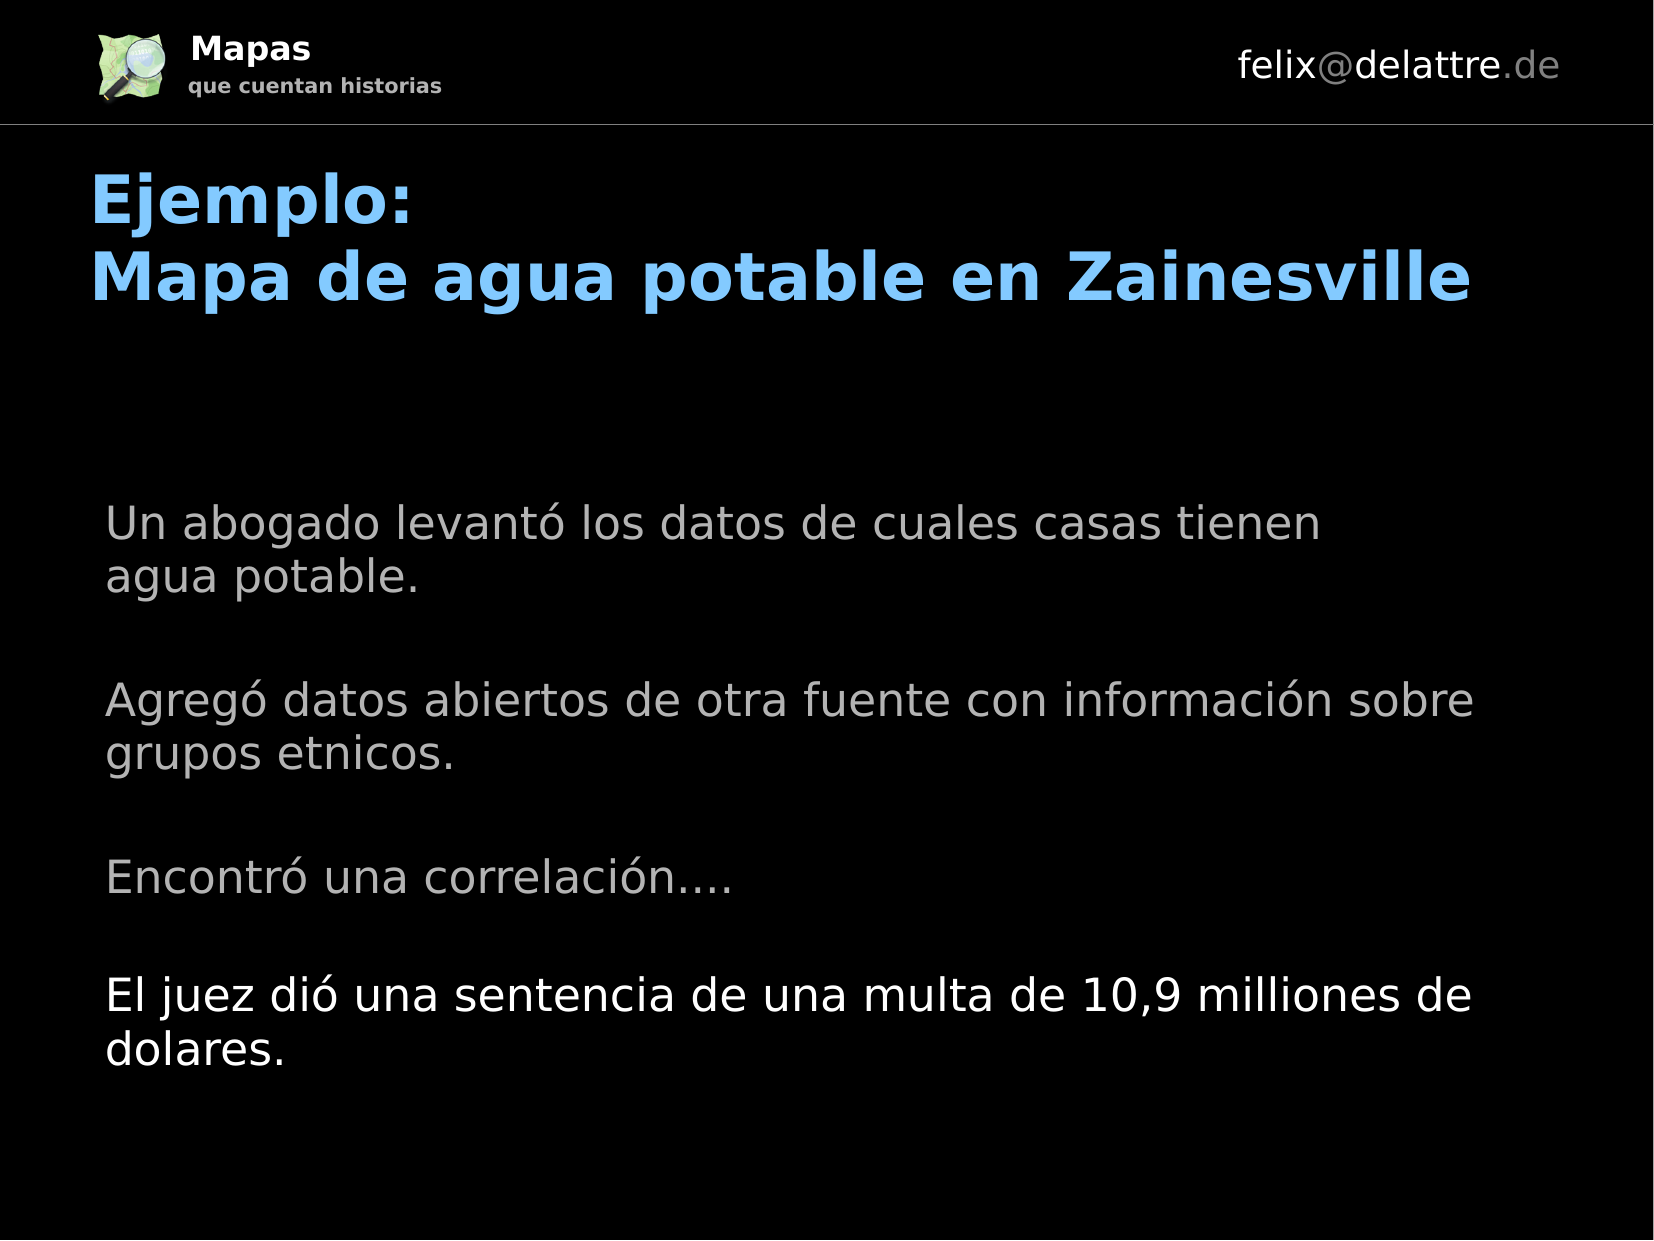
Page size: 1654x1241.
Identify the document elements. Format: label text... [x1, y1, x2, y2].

text_box Un abogado levantó los datos de cuales casas tienen agua potable. [90, 489, 1345, 665]
text_box El juez dió una sentencia de una multa de 10,9 milliones de dolares. [90, 961, 1512, 1137]
text_box Encontró una correlación.... [90, 843, 1578, 1019]
picture [95, 34, 169, 107]
text_box Ejemplo: Mapa de agua potable en Zainesville [65, 144, 1522, 334]
text_box Agregó datos abiertos de otra fuente con información sobre grupos etnicos. [90, 666, 1578, 842]
